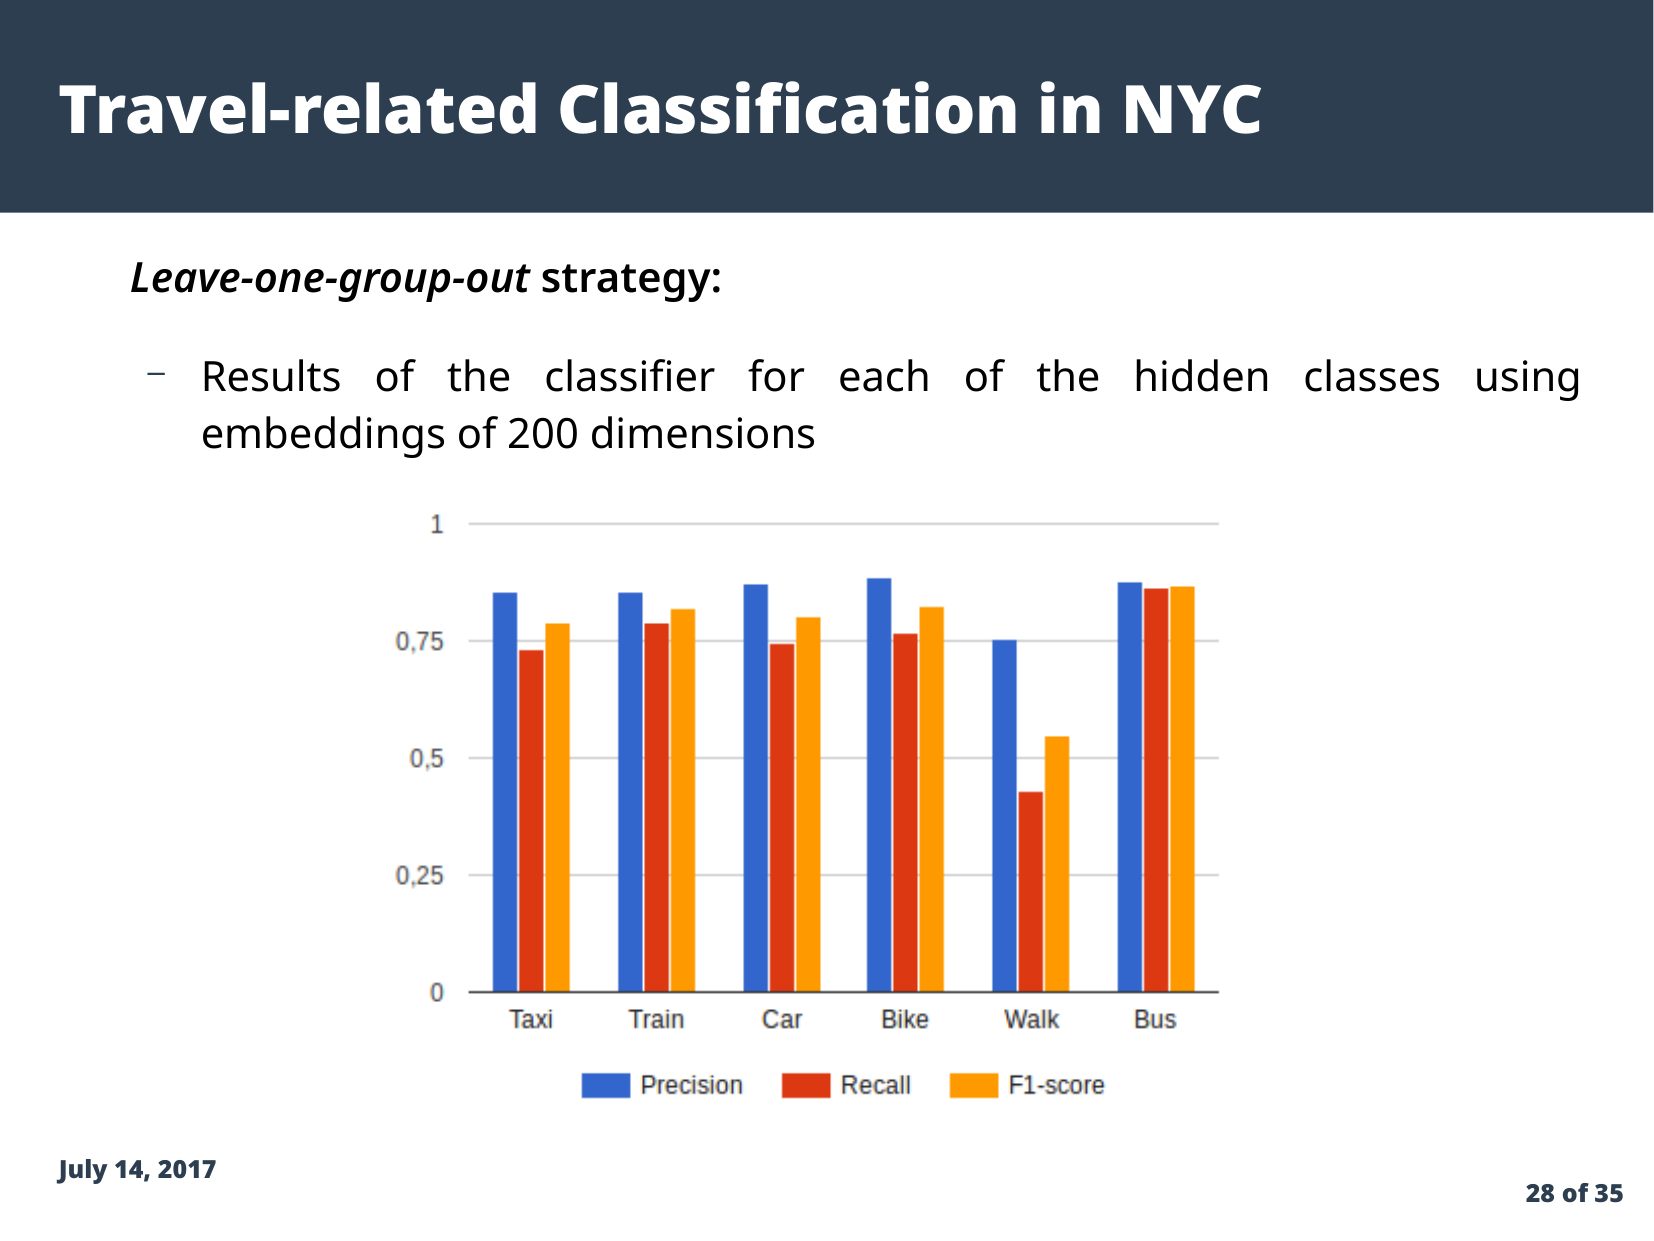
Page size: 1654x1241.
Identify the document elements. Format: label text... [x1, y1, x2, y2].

list Leave-one-group-out strategy: Results of the classifier for each of the hidden classes using embeddings of 200 dimensions [59, 248, 1583, 544]
title Travel-related Classification in NYC [59, 29, 1595, 187]
picture [366, 544, 1276, 1119]
